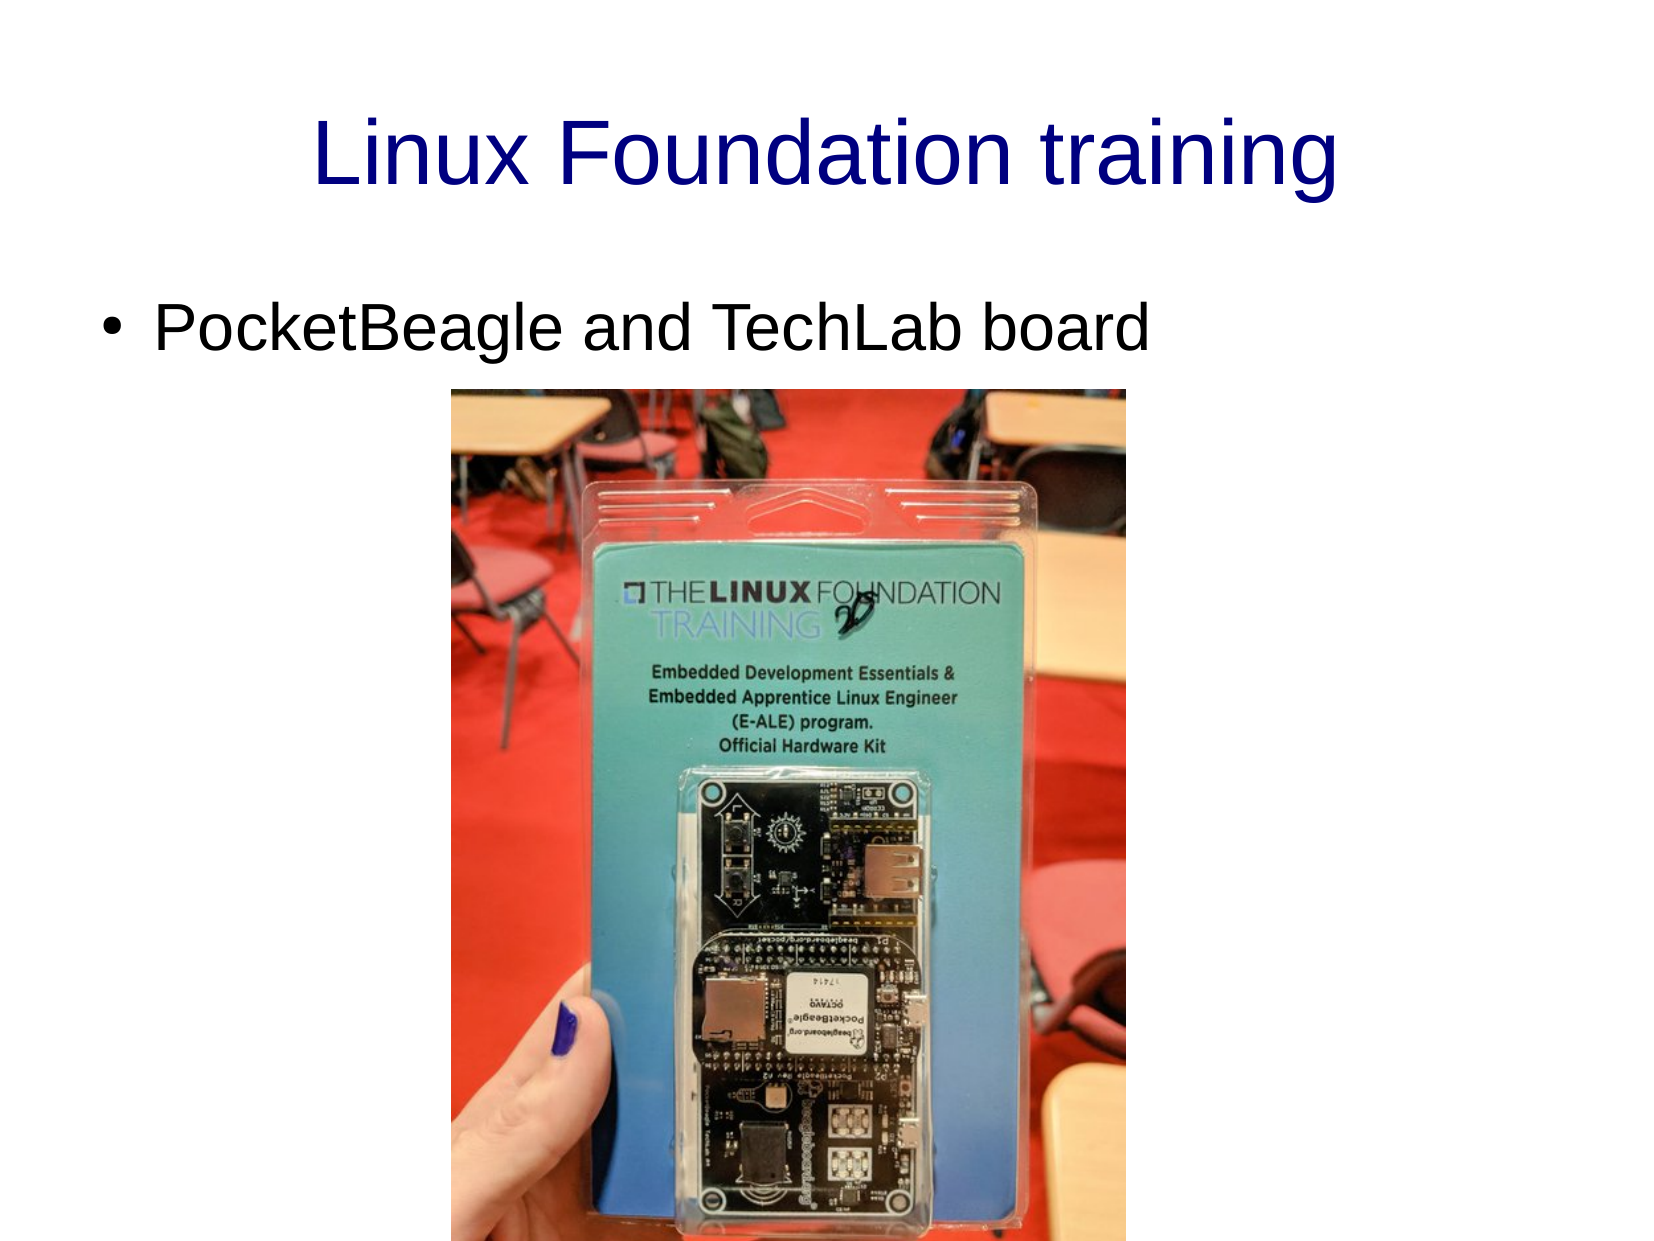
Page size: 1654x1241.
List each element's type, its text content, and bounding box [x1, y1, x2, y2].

picture [451, 389, 1126, 1241]
list PocketBeagle and TechLab board [82, 290, 1571, 1010]
title Linux Foundation training [82, 49, 1571, 257]
